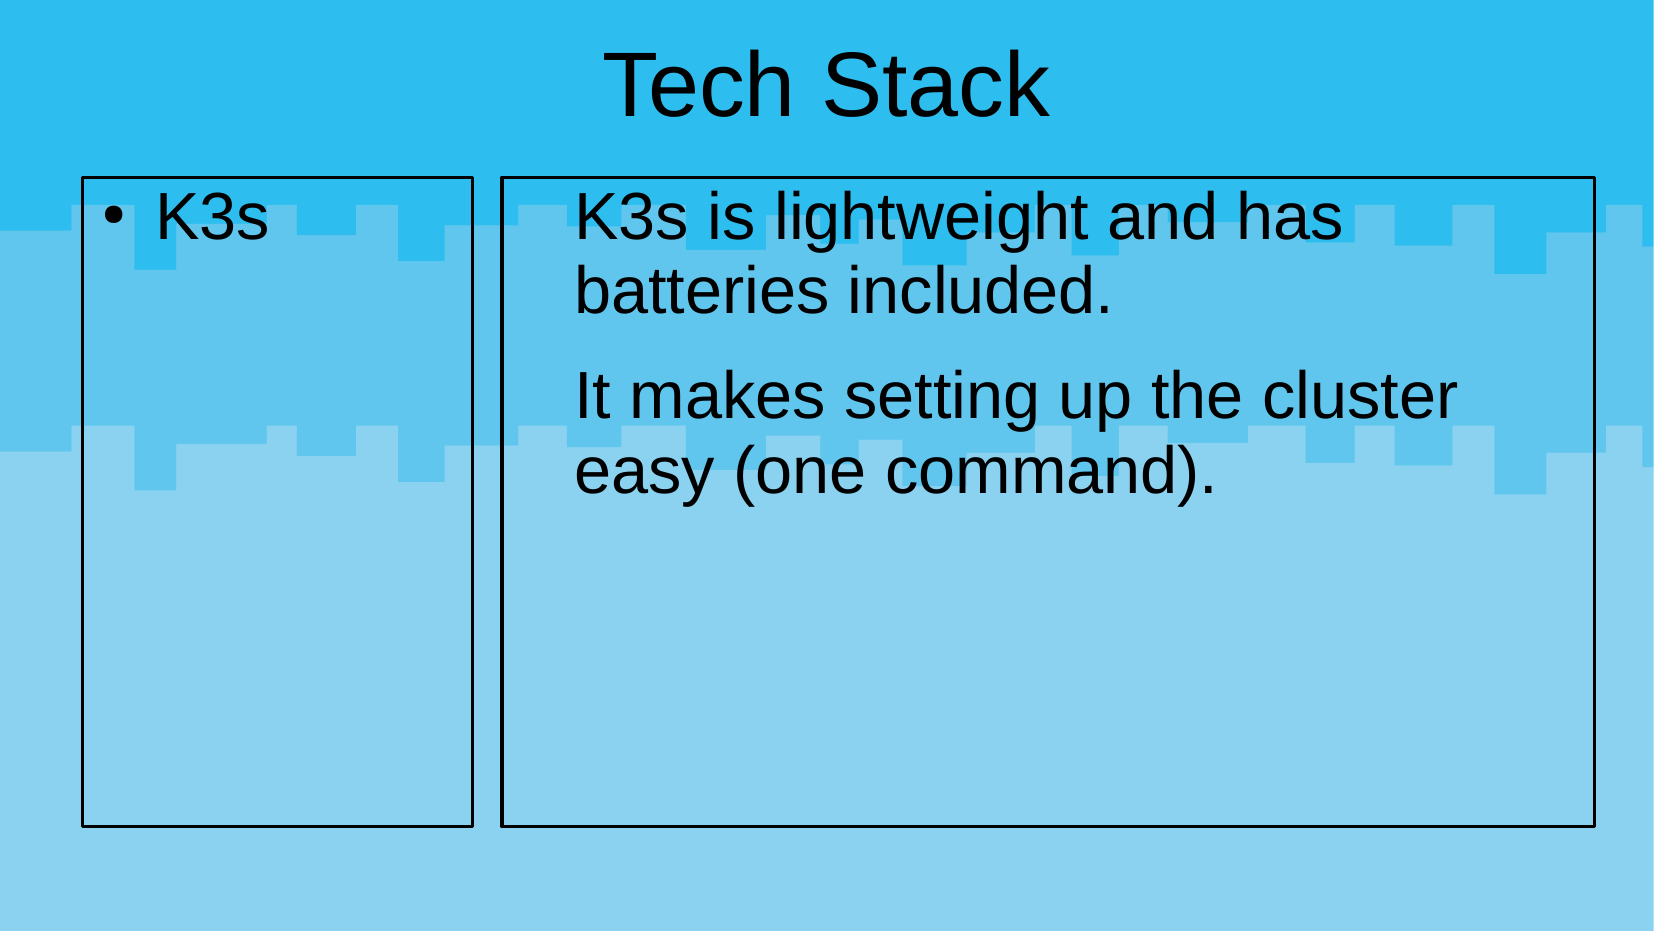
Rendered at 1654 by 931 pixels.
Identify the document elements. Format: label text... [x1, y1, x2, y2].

picture [0, 0, 1654, 931]
list K3s [82, 177, 473, 827]
title Tech Stack [82, 7, 1571, 163]
list K3s is lightweight and has batteries included. It makes setting up the cluster easy (one command). [501, 177, 1595, 827]
